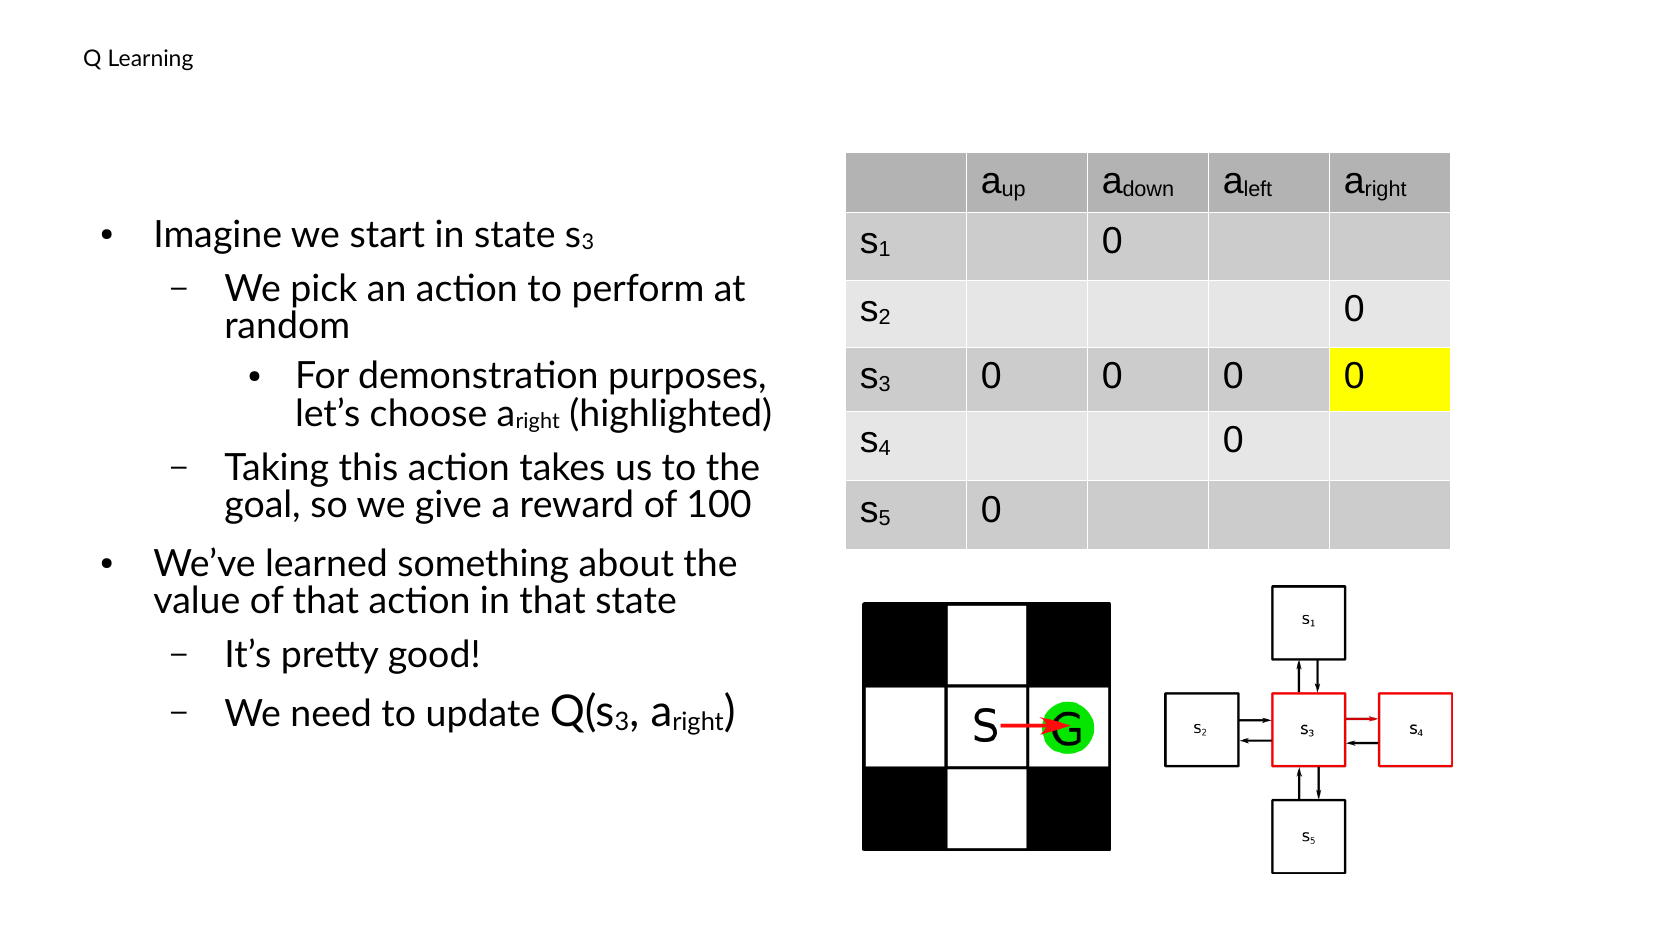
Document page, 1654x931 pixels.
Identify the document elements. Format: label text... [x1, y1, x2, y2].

table_cell [1330, 213, 1450, 280]
table_cell [1088, 412, 1208, 480]
table_cell 0 [1330, 281, 1450, 347]
table_cell s1 [846, 213, 966, 280]
table_header aup [967, 153, 1087, 212]
table_cell 0 [1088, 213, 1208, 280]
table_header aright [1330, 153, 1450, 212]
picture [1164, 585, 1453, 875]
table_cell [1088, 281, 1208, 347]
table_cell [1330, 481, 1450, 549]
table_cell [1209, 213, 1329, 280]
title Q Learning [83, 0, 1571, 119]
table_cell [1330, 412, 1450, 480]
table_cell [1209, 281, 1329, 347]
table_cell 0 [1209, 412, 1329, 480]
list Imagine we start in state s3 We pick an action to perform at random For demonstration purposes, let’s choose aright (highlighted) Taking this action takes us to the goal, so we give a reward of 100 We’ve learned something about the value of that action in that state It’s pretty good! We need to update Q(s3, aright) [82, 217, 809, 839]
table_cell [967, 281, 1087, 347]
table_header aleft [1209, 153, 1329, 212]
table_cell [1209, 481, 1329, 549]
table_cell 0 [1209, 348, 1329, 411]
table_cell 0 [1088, 348, 1208, 411]
table_cell s4 [846, 412, 966, 480]
table_cell 0 [967, 348, 1087, 411]
table_cell s2 [846, 281, 966, 347]
table_cell [967, 213, 1087, 280]
picture [862, 602, 1111, 851]
table_cell [967, 412, 1087, 480]
table_cell s3 [846, 348, 966, 411]
table_cell 0 [967, 481, 1087, 549]
table_header adown [1088, 153, 1208, 212]
table_cell 0 [1330, 348, 1450, 411]
table_cell s5 [846, 481, 966, 549]
table_header [846, 153, 966, 212]
table_cell [1088, 481, 1208, 549]
